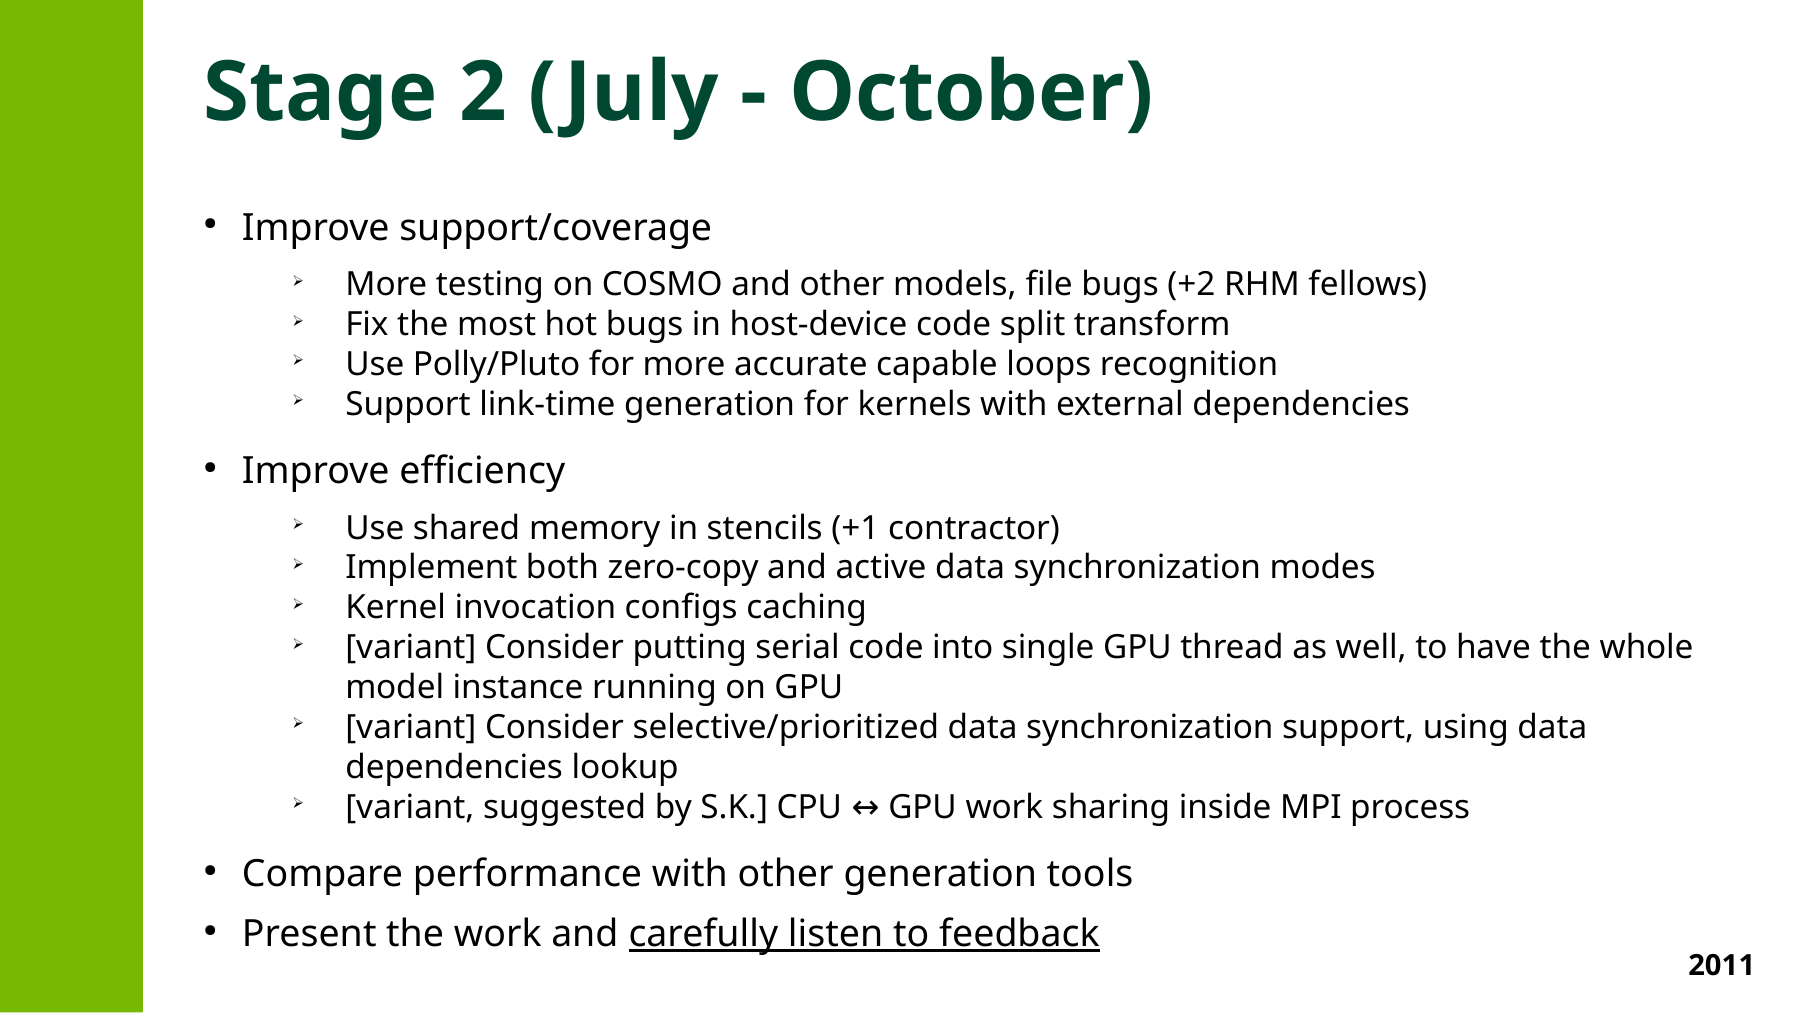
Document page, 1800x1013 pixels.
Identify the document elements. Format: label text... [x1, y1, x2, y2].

list Improve support/coverage More testing on COSMO and other models, file bugs (+2 RHM fellows) Fix the most hot bugs in host-device code split transform Use Polly/Pluto for more accurate capable loops recognition Support link-time generation for kernels with external dependencies Improve efficiency Use shared memory in stencils (+1 contractor) Implement both zero-copy and active data synchronization modes Kernel invocation configs caching [variant] Consider putting serial code into single GPU thread as well, to have the whole model instance running on GPU [variant] Consider selective/prioritized data synchronization support, using data dependencies lookup [variant, suggested by S.K.] CPU ↔ GPU work sharing inside MPI process Compare performance with other generation tools Present the work and carefully listen to feedback [188, 195, 1733, 976]
title Stage 2 (July - October) [188, 40, 1733, 195]
